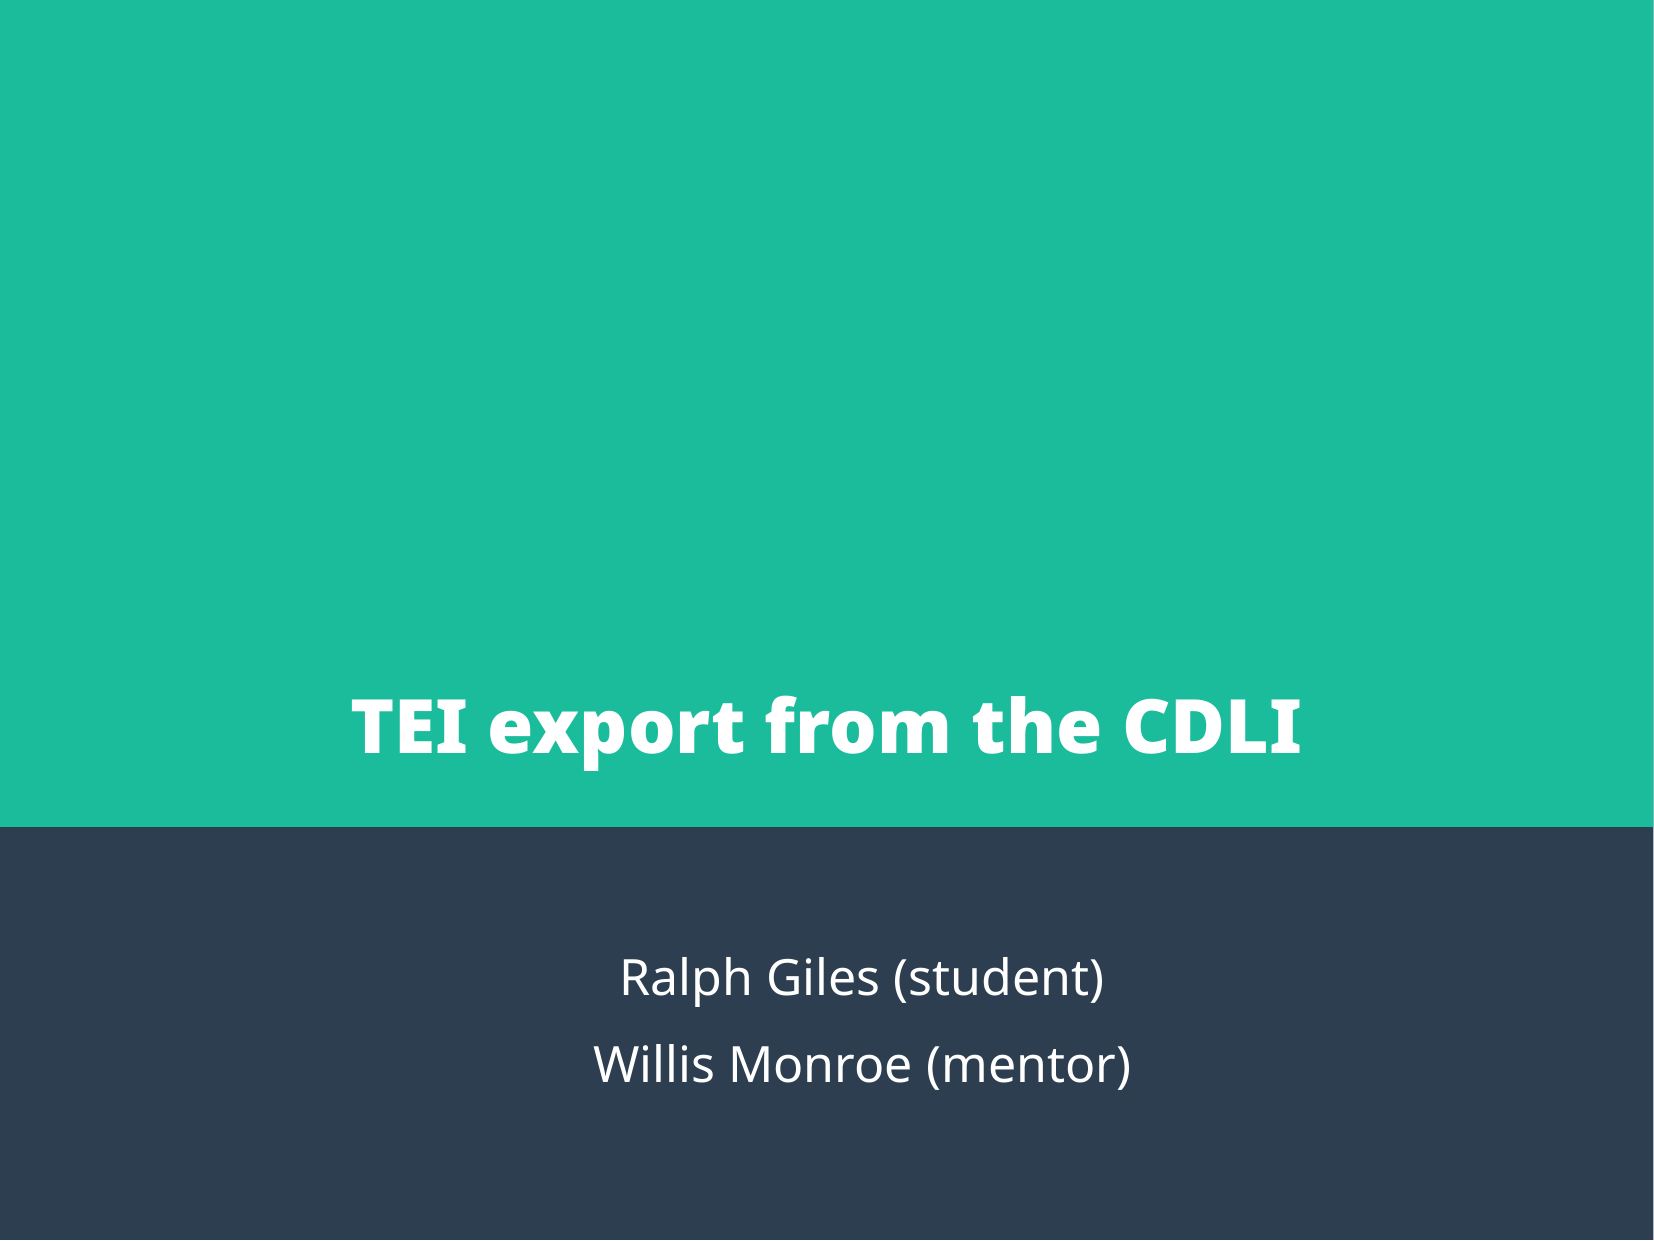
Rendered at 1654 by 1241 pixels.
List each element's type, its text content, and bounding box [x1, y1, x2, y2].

list Ralph Giles (student) Willis Monroe (mentor) [59, 856, 1595, 1182]
title TEI export from the CDLI [59, 620, 1595, 778]
